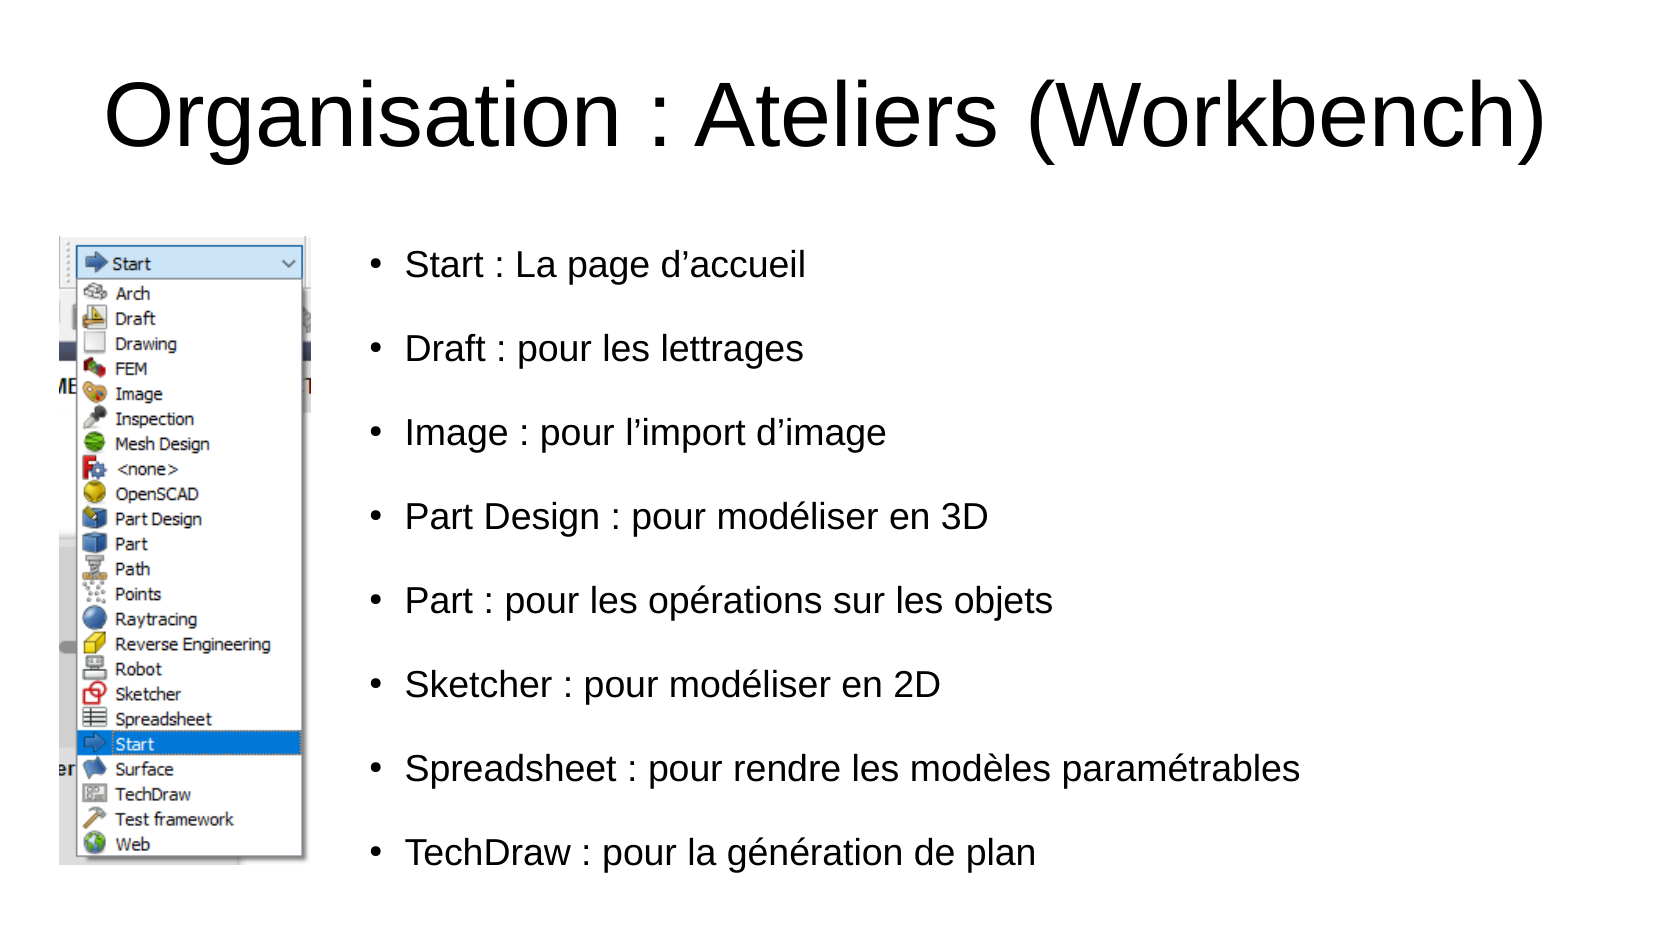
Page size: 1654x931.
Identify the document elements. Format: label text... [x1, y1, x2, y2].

picture [59, 236, 311, 865]
text_box Start : La page d’accueil Draft : pour les lettrages Image : pour l’import d’image Part Design : pour modéliser en 3D Part : pour les opérations sur les objets Sketcher : pour modéliser en 2D Spreadsheet : pour rendre les modèles paramétrables TechDraw : pour la génération de plan [354, 236, 1595, 923]
title Organisation : Ateliers (Workbench) [82, 37, 1571, 193]
